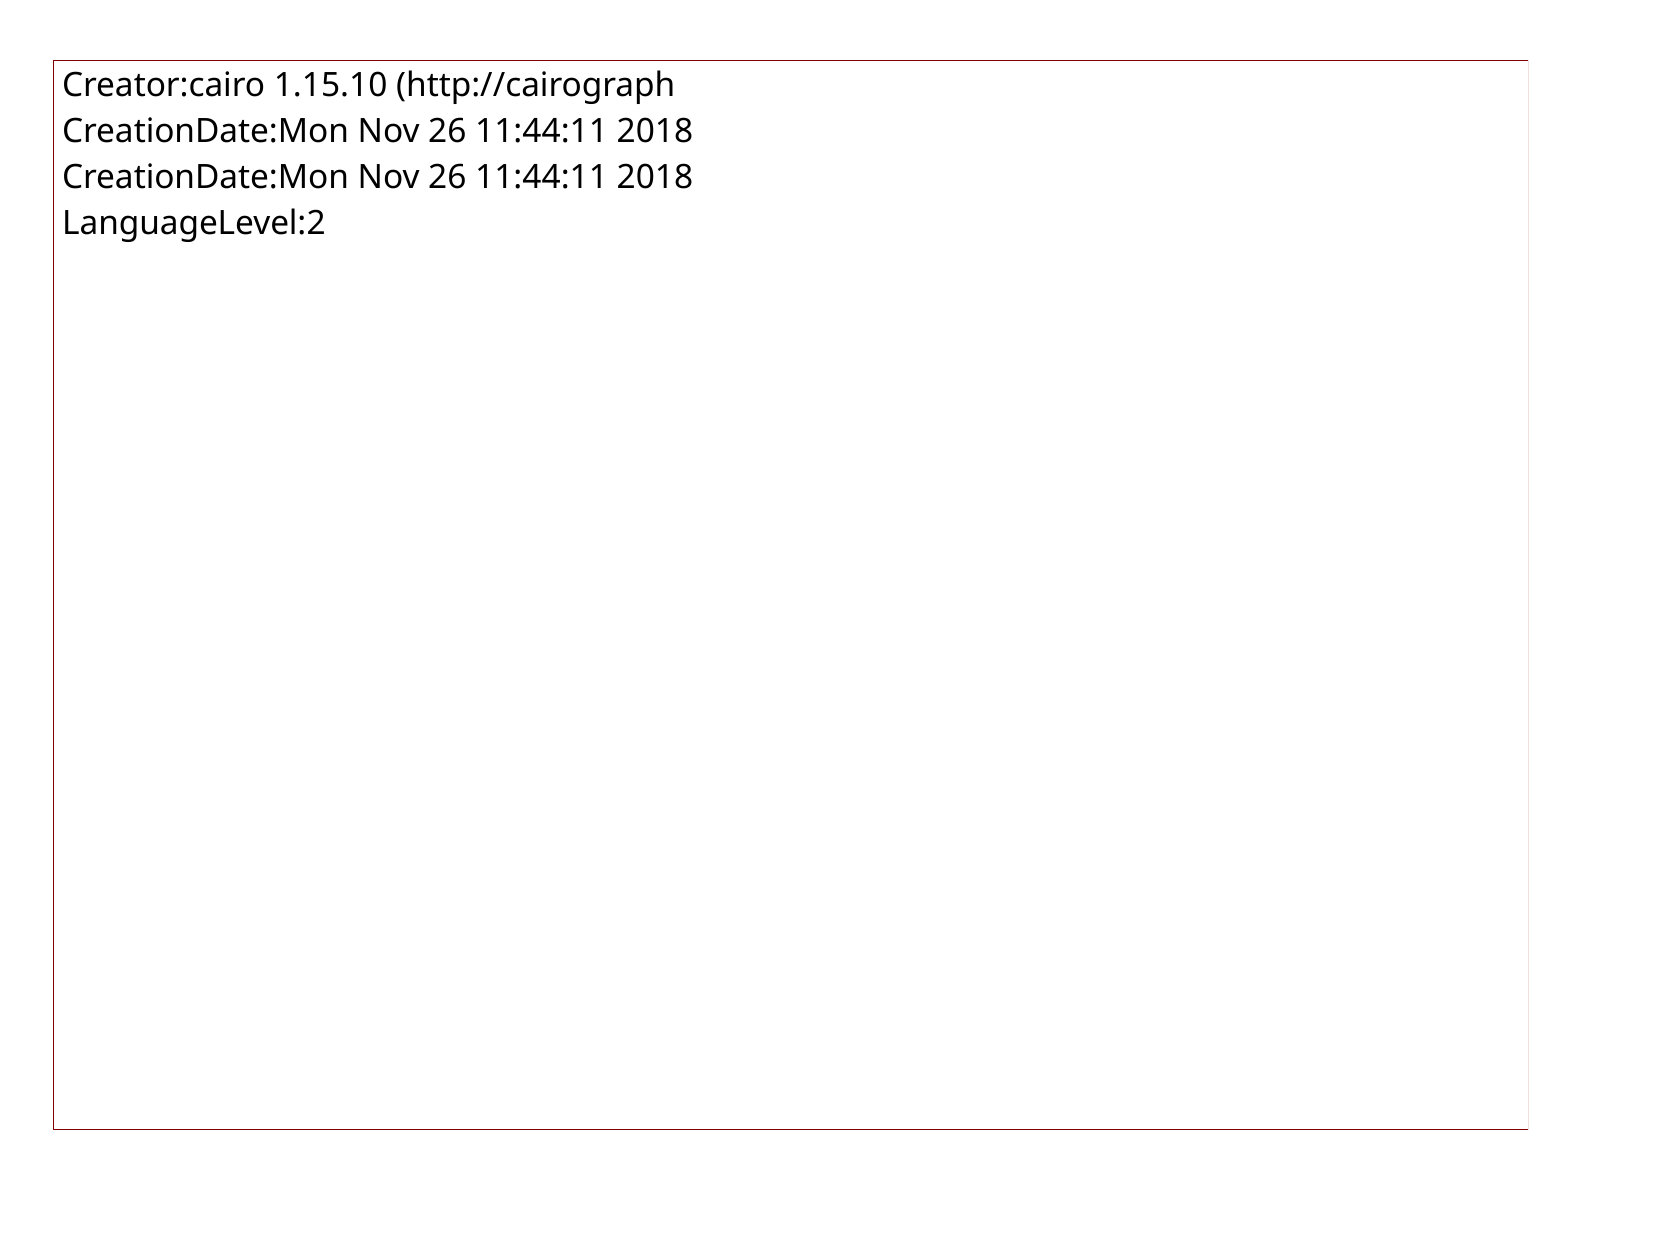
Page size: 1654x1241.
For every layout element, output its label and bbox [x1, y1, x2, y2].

picture [51, 58, 1529, 1130]
